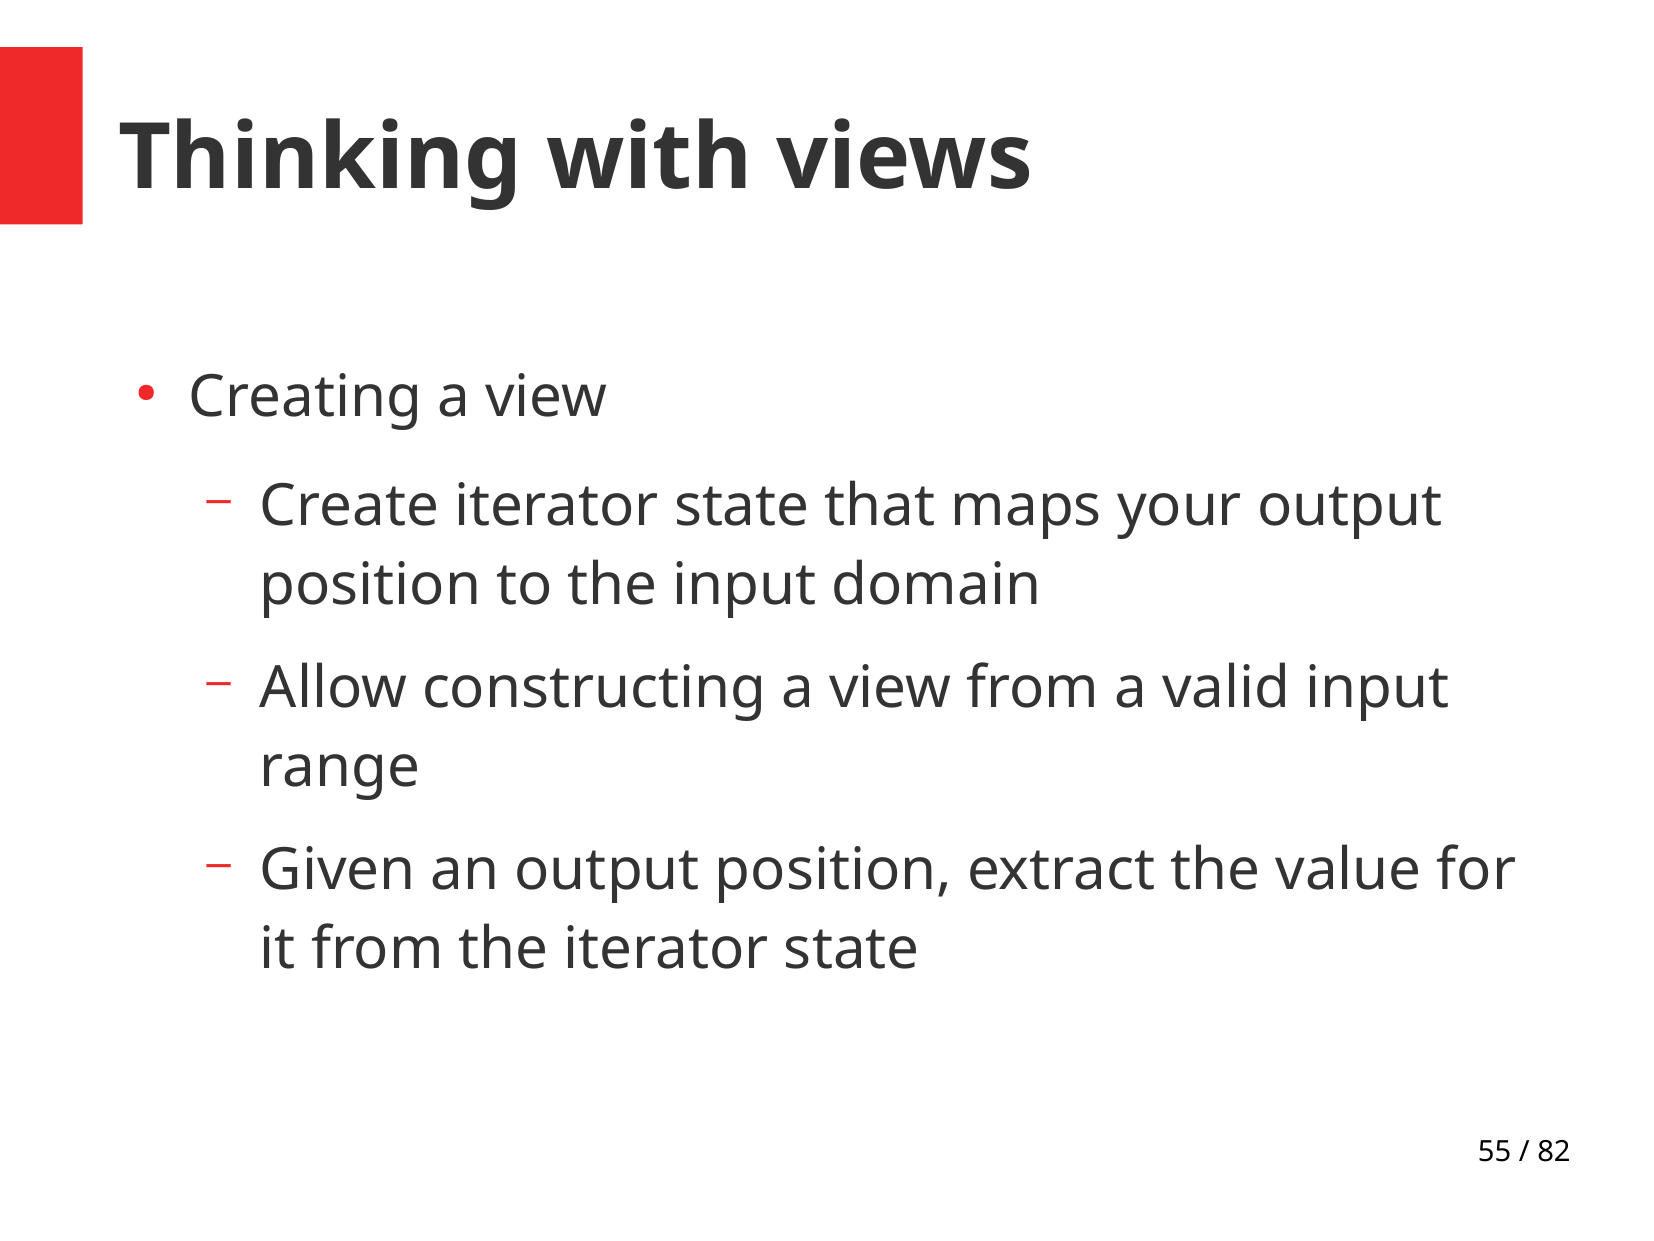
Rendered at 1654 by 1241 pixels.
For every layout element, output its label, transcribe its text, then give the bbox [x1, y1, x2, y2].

title Thinking with views [118, 49, 1571, 257]
list Creating a view Create iterator state that maps your output position to the input domain Allow constructing a view from a valid input range Given an output position, extract the value for it from the iterator state [118, 354, 1536, 1074]
